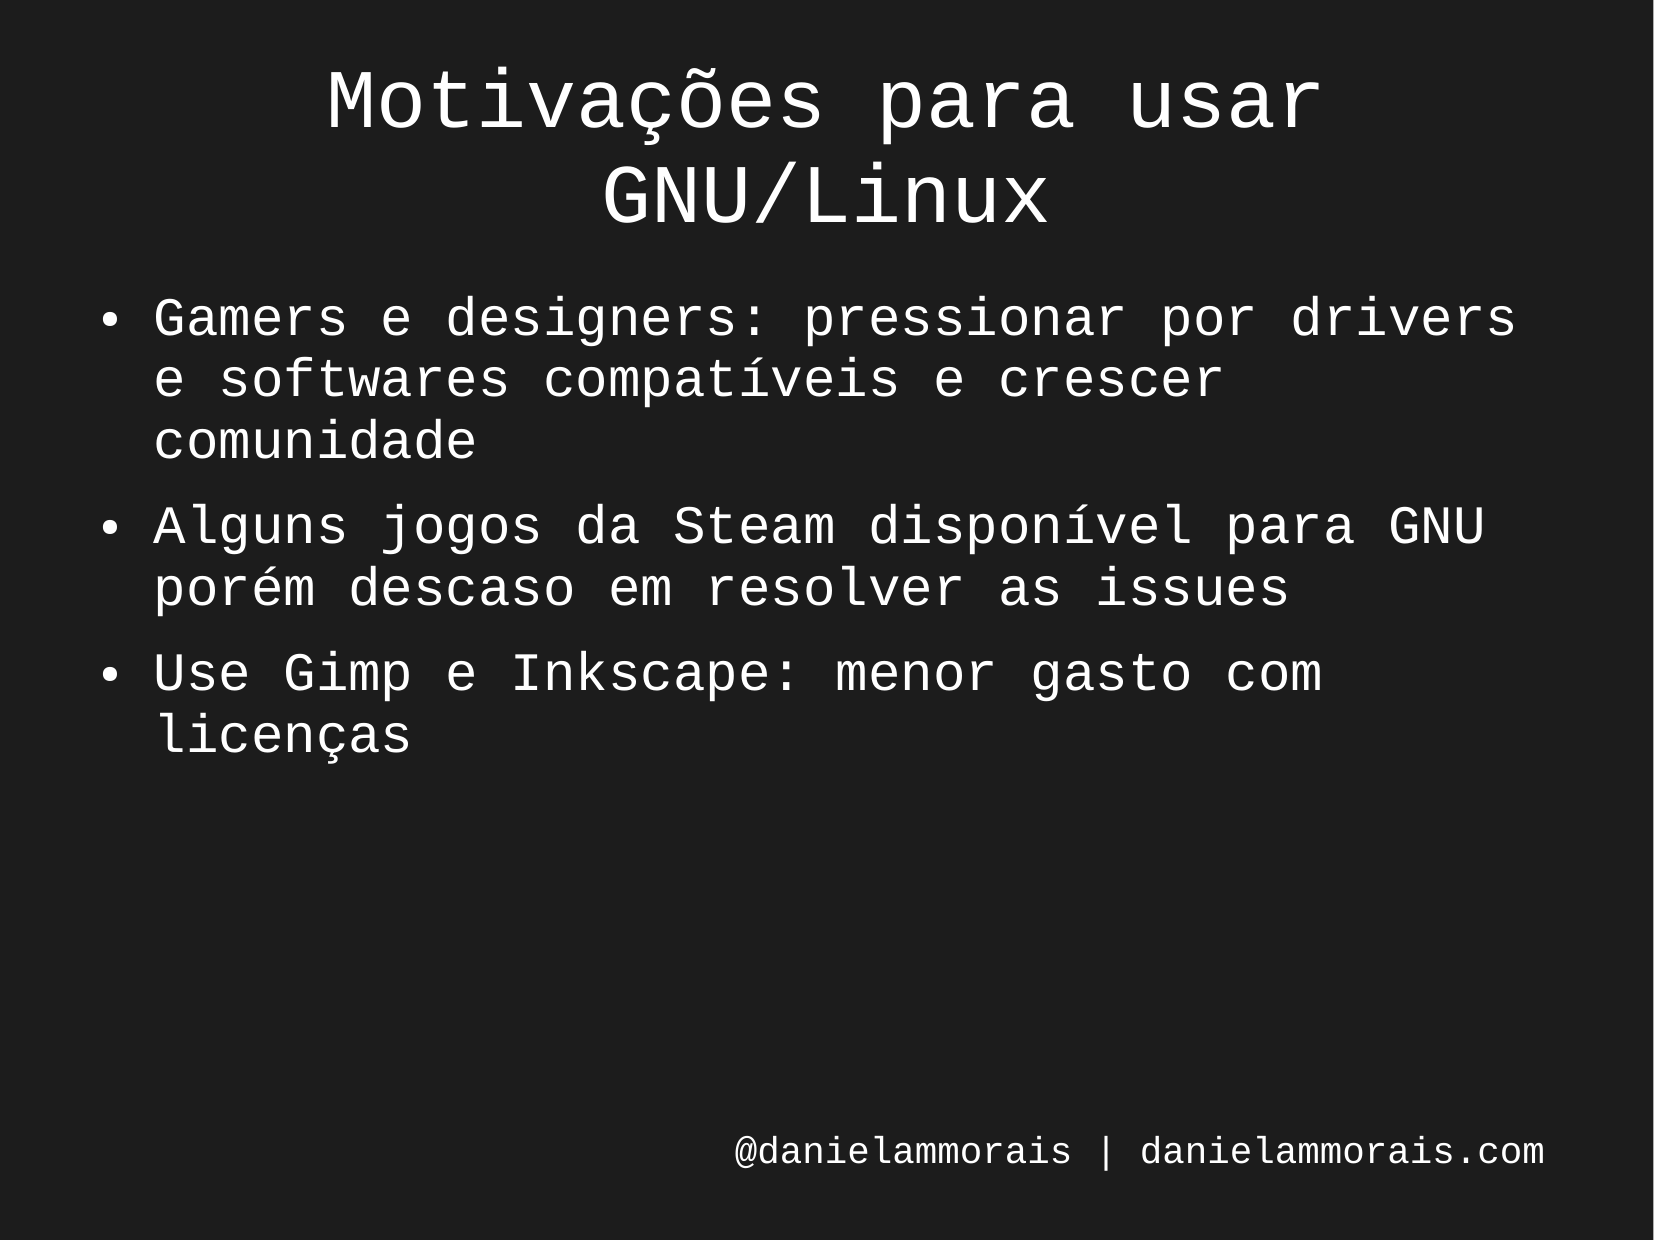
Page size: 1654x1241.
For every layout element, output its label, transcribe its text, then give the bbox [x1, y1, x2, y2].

title Motivações para usar GNU/Linux [82, 49, 1571, 257]
list Gamers e designers: pressionar por drivers e softwares compatíveis e crescer comunidade Alguns jogos da Steam disponível para GNU porém descaso em resolver as issues Use Gimp e Inkscape: menor gasto com licenças [82, 290, 1571, 1010]
text_box @danielammorais | danielammorais.com [720, 1125, 1654, 1225]
